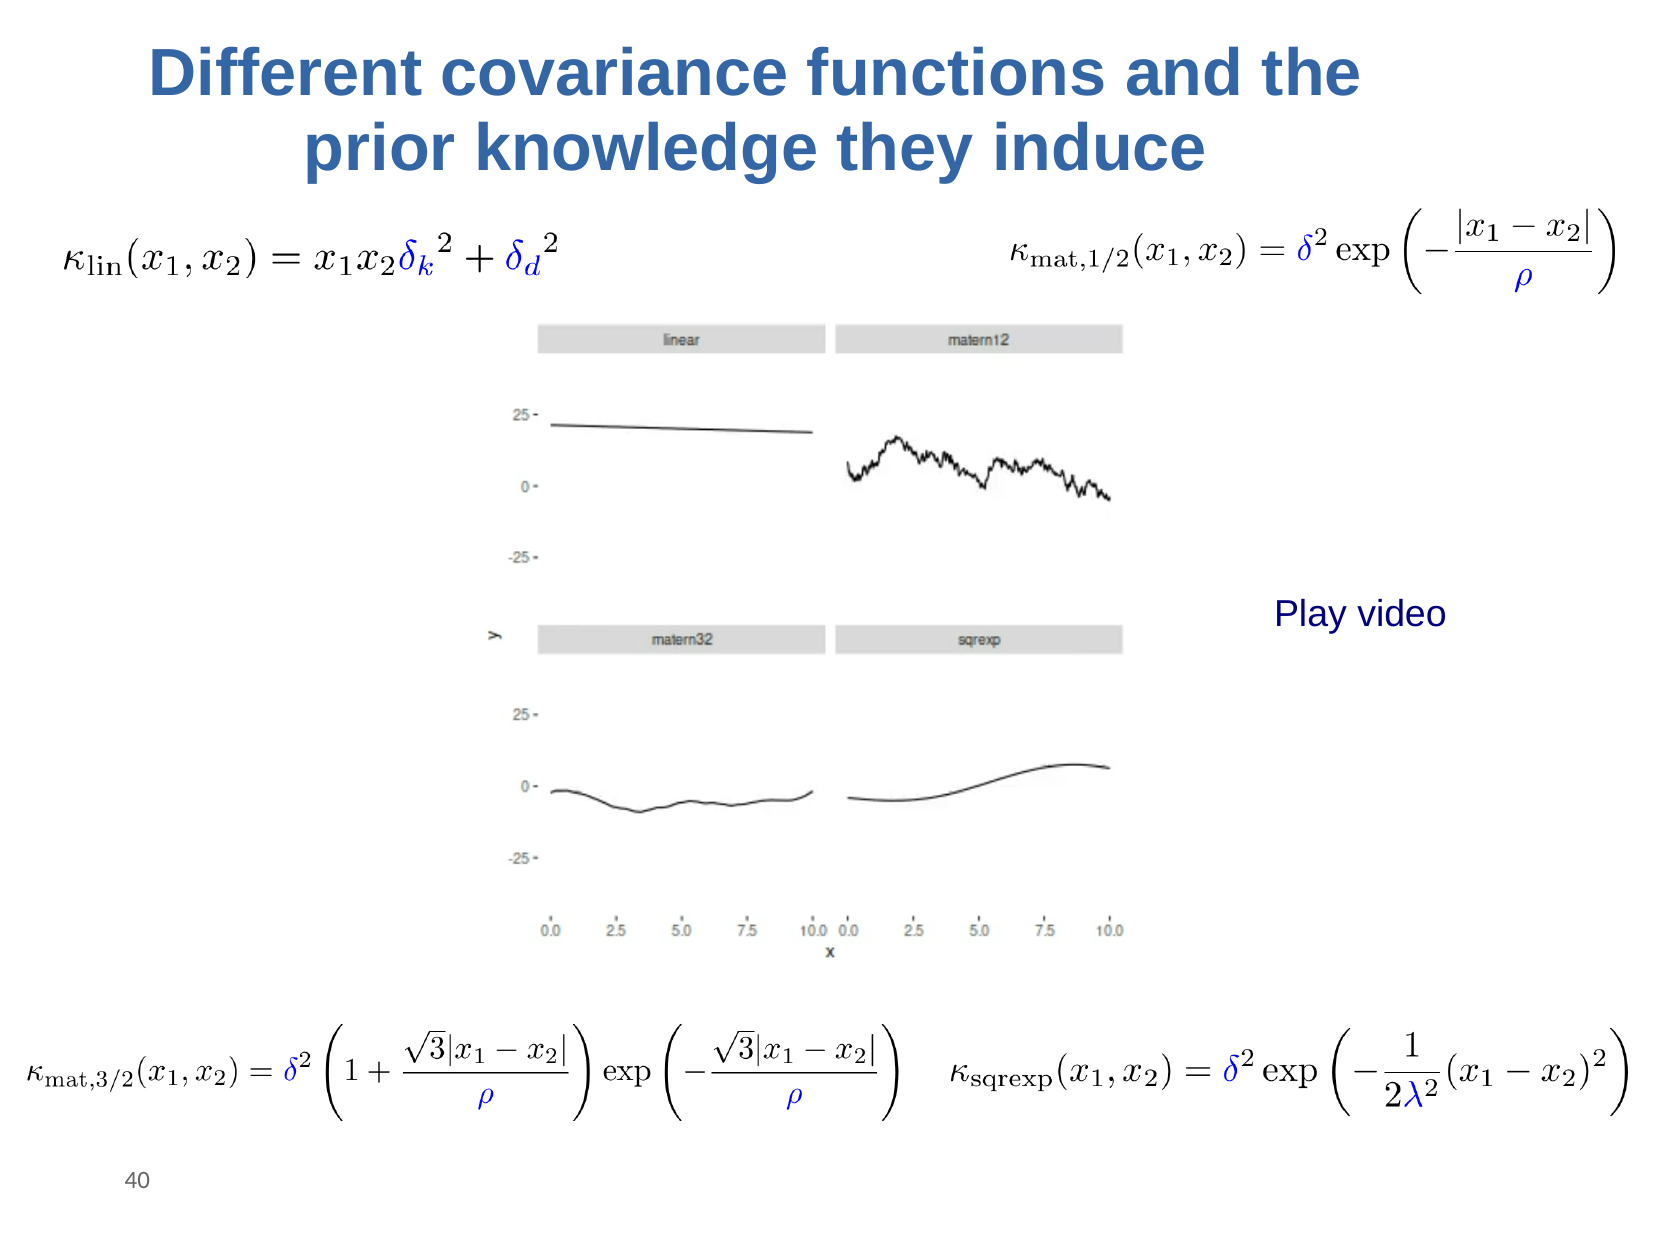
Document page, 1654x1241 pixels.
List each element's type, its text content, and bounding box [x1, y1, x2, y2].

picture [1005, 206, 1621, 301]
picture [60, 228, 560, 278]
text_box Play video [1259, 585, 1531, 641]
picture [945, 1023, 1631, 1122]
picture [480, 320, 1126, 966]
picture [23, 1019, 901, 1126]
title Different covariance functions and the prior knowledge they induce [147, 5, 1365, 213]
